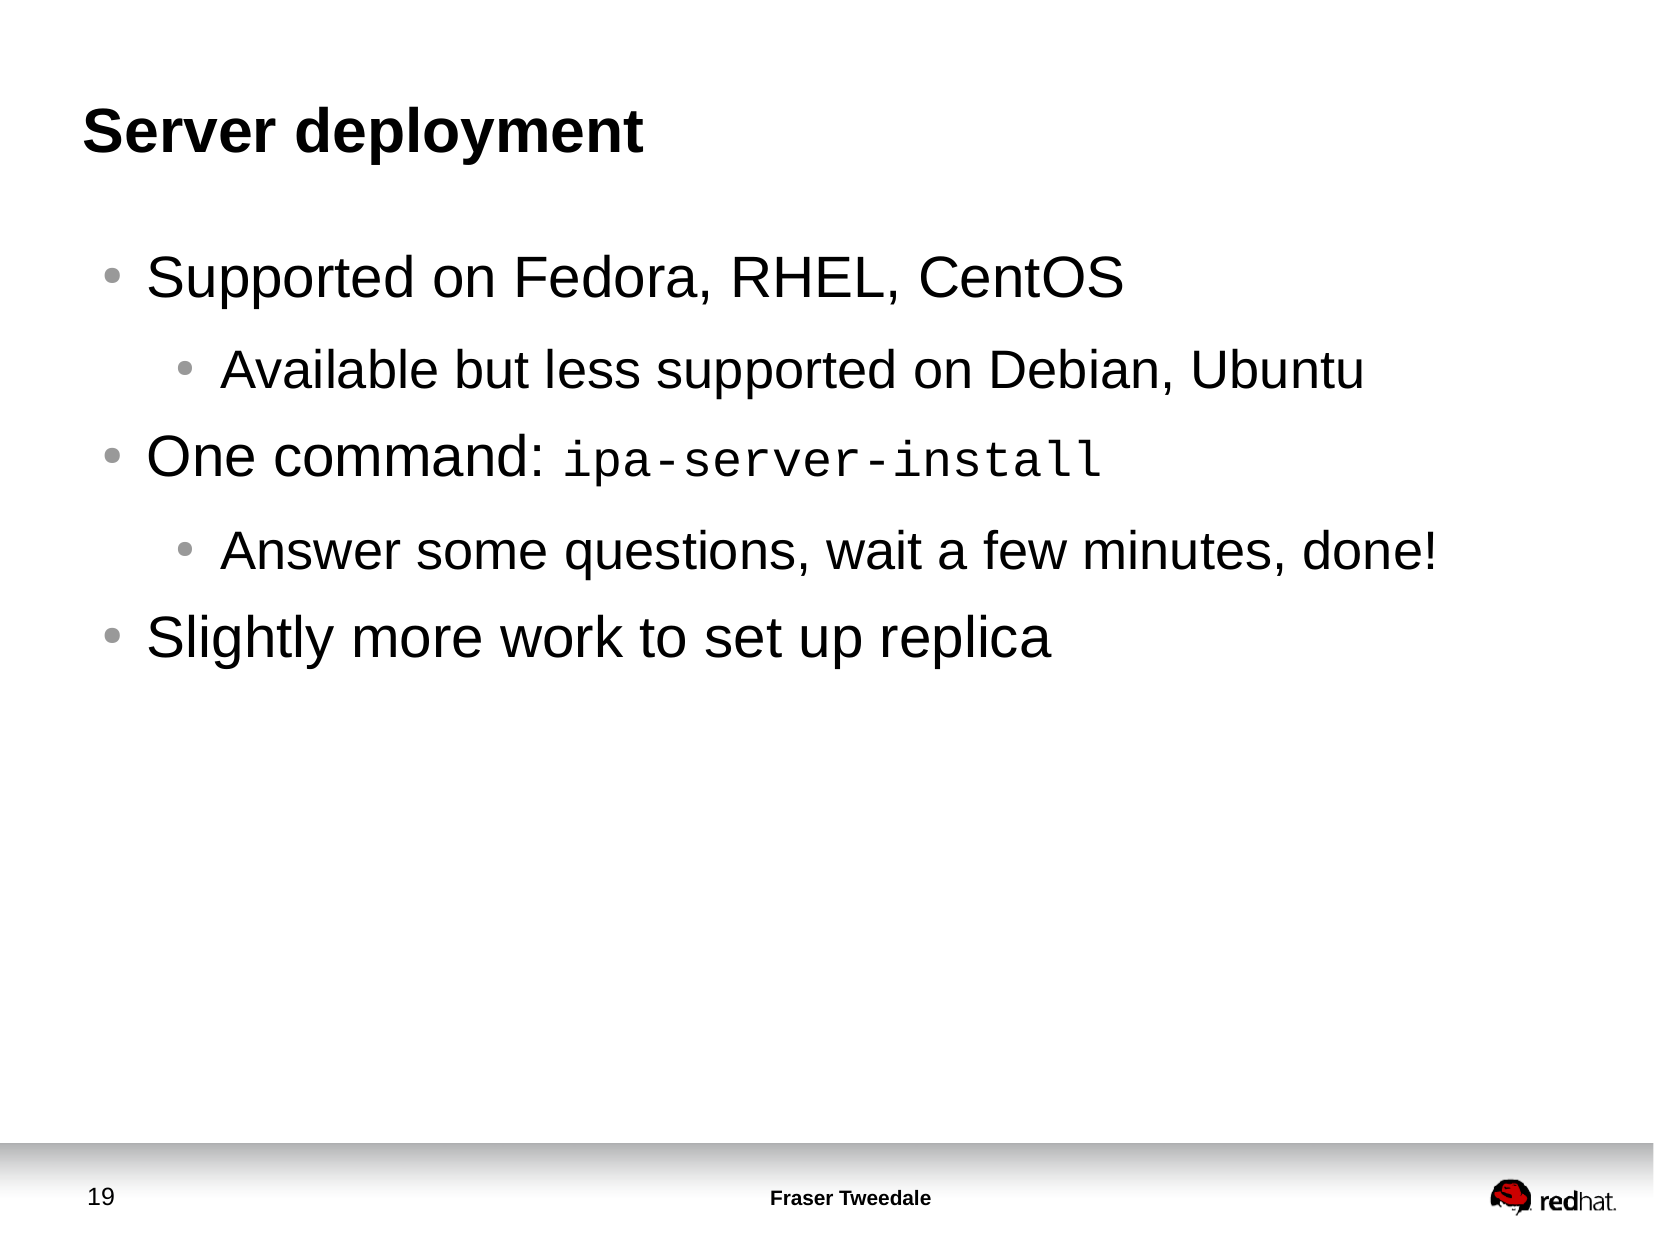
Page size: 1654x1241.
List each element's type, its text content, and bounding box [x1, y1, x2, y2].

list Supported on Fedora, RHEL, CentOS Available but less supported on Debian, Ubuntu One command: ipa-server-install Answer some questions, wait a few minutes, done! Slightly more work to set up replica [86, 244, 1576, 1039]
picture [0, 1143, 1654, 1241]
title Server deployment [82, 37, 1571, 226]
